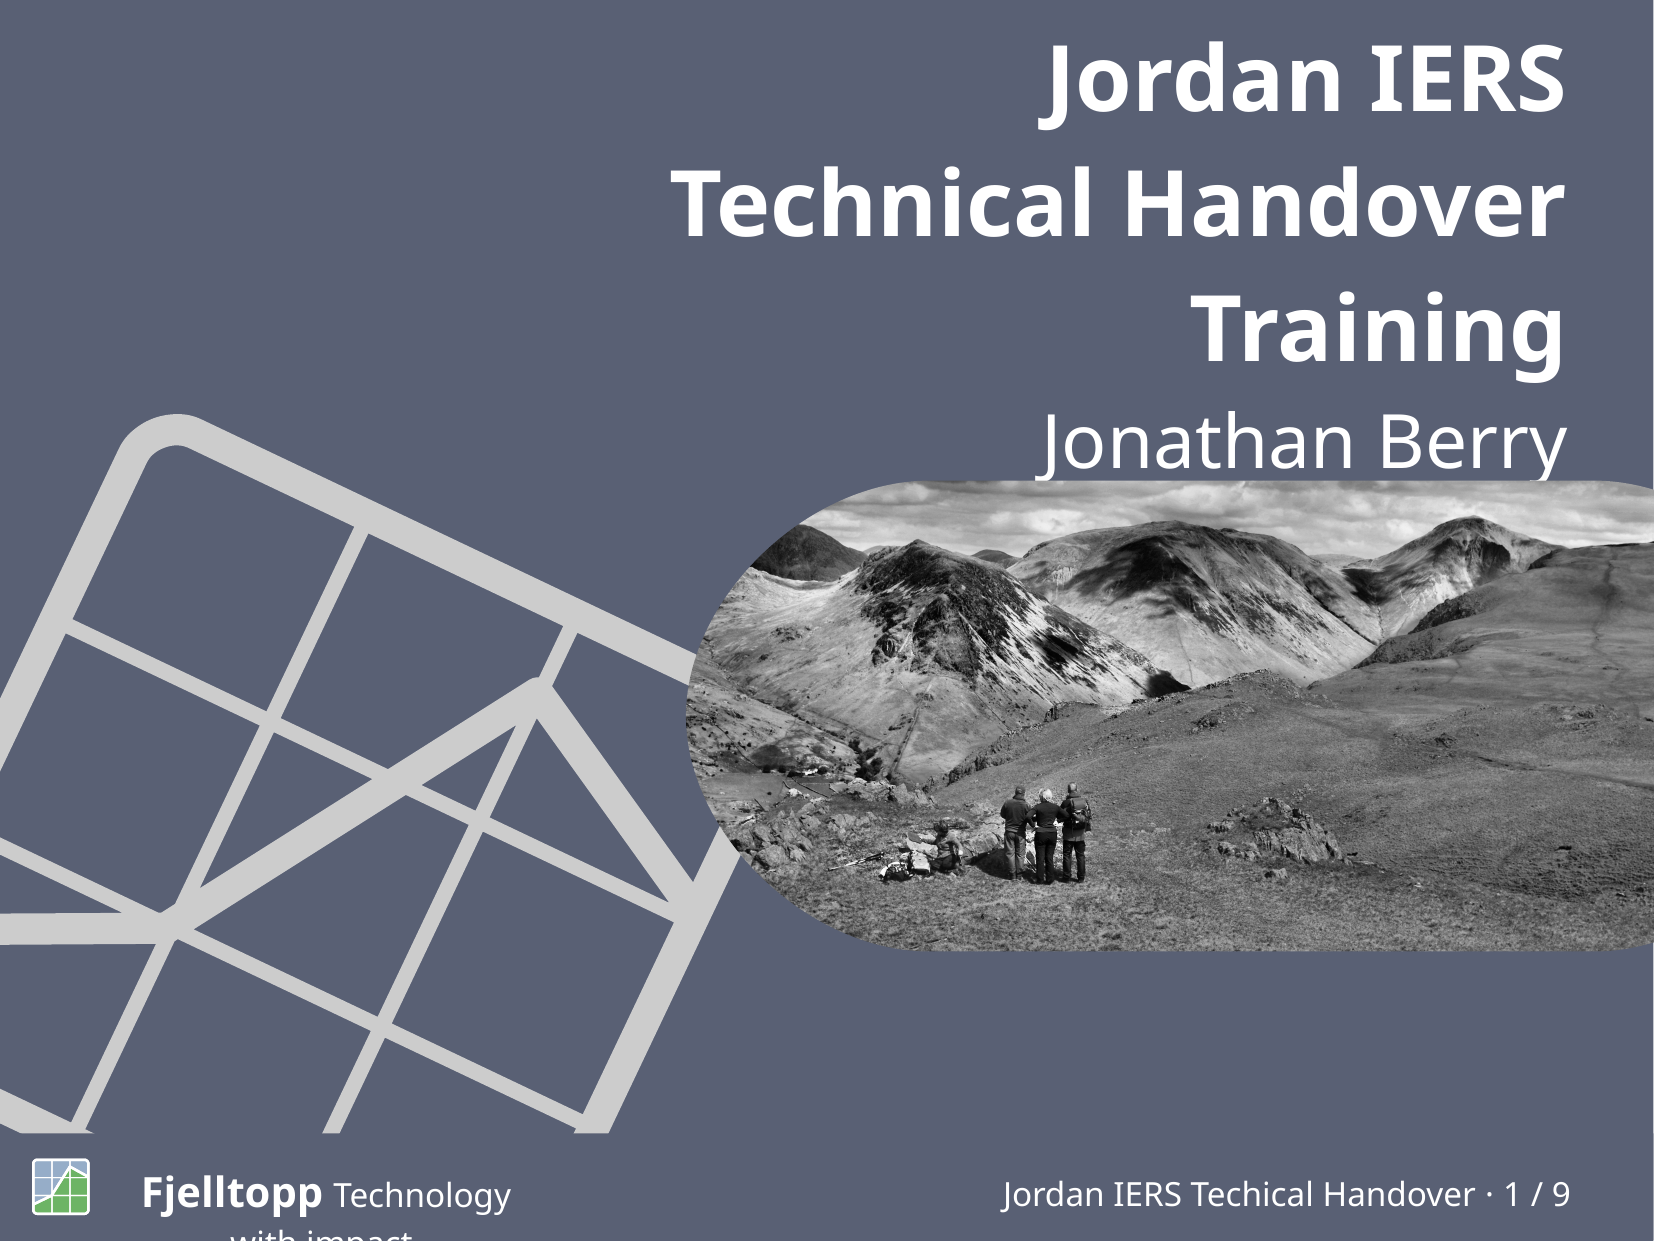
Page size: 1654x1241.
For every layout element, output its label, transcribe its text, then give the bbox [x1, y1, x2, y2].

title Jordan IERS Technical Handover Training Jonathan Berry [292, 90, 1568, 415]
text_box · <number> / 9 [699, 1171, 1571, 1214]
text_box [0, 414, 1654, 1241]
text_box Fjelltopp Technology with impact. [89, 1155, 563, 1224]
